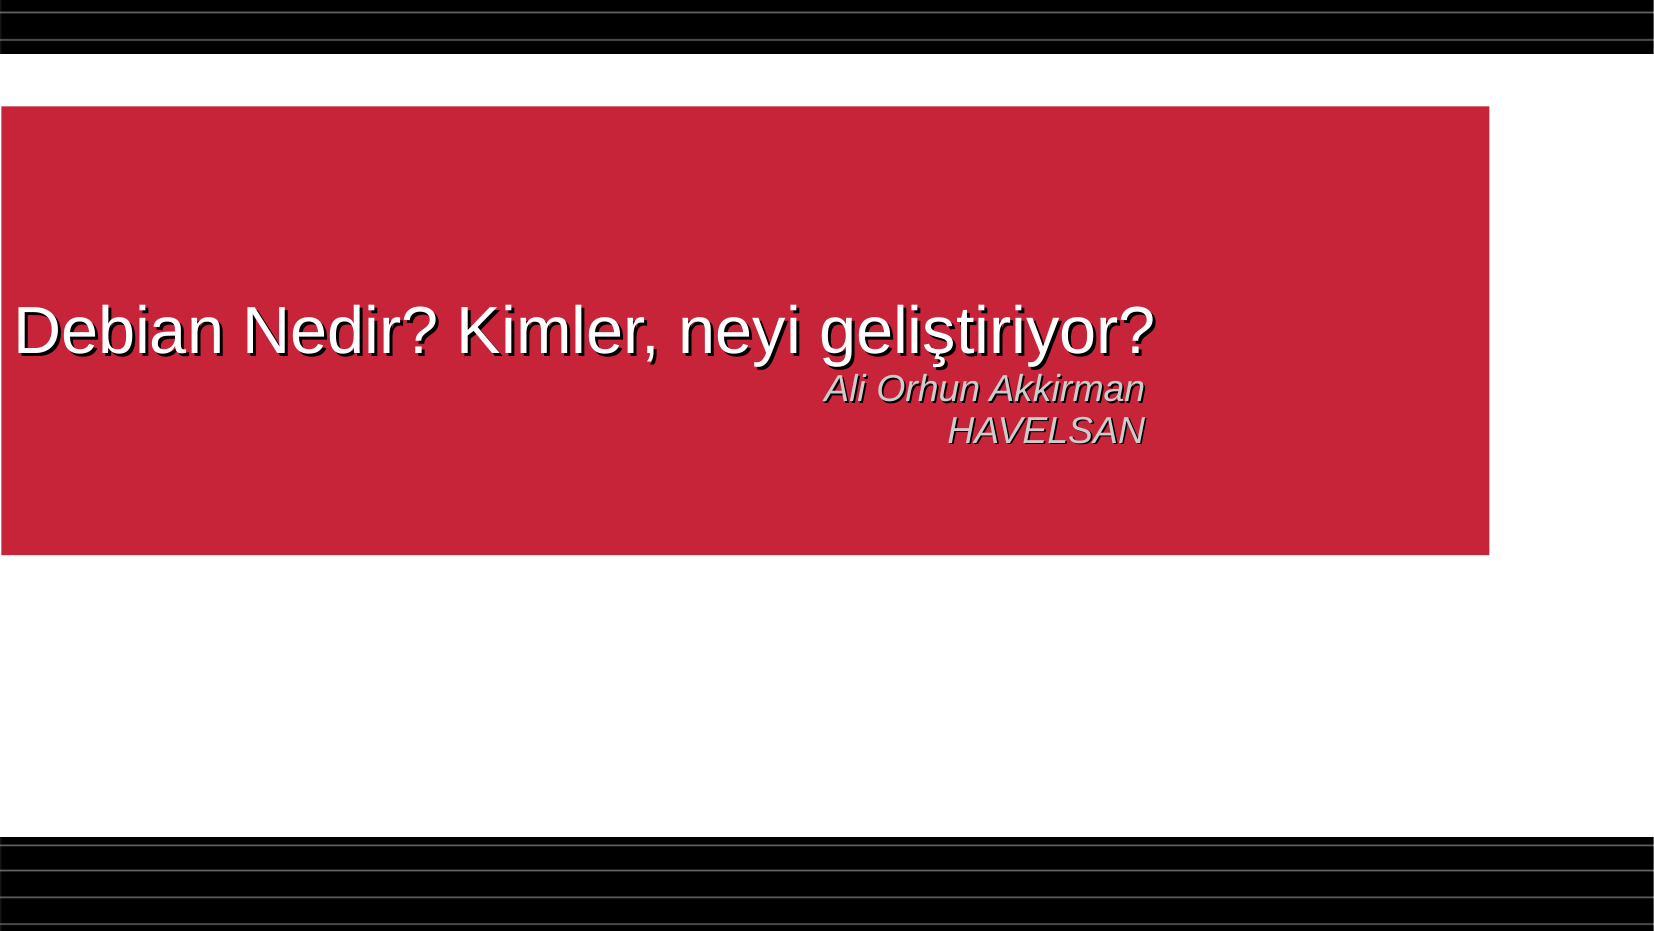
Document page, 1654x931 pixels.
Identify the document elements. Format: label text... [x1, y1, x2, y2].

title Debian Nedir? Kimler, neyi geliştiriyor? [1, 106, 1490, 556]
picture [0, 0, 1654, 54]
picture [0, 837, 1654, 931]
text_box Ali Orhun Akkirman HAVELSAN [809, 360, 1161, 459]
